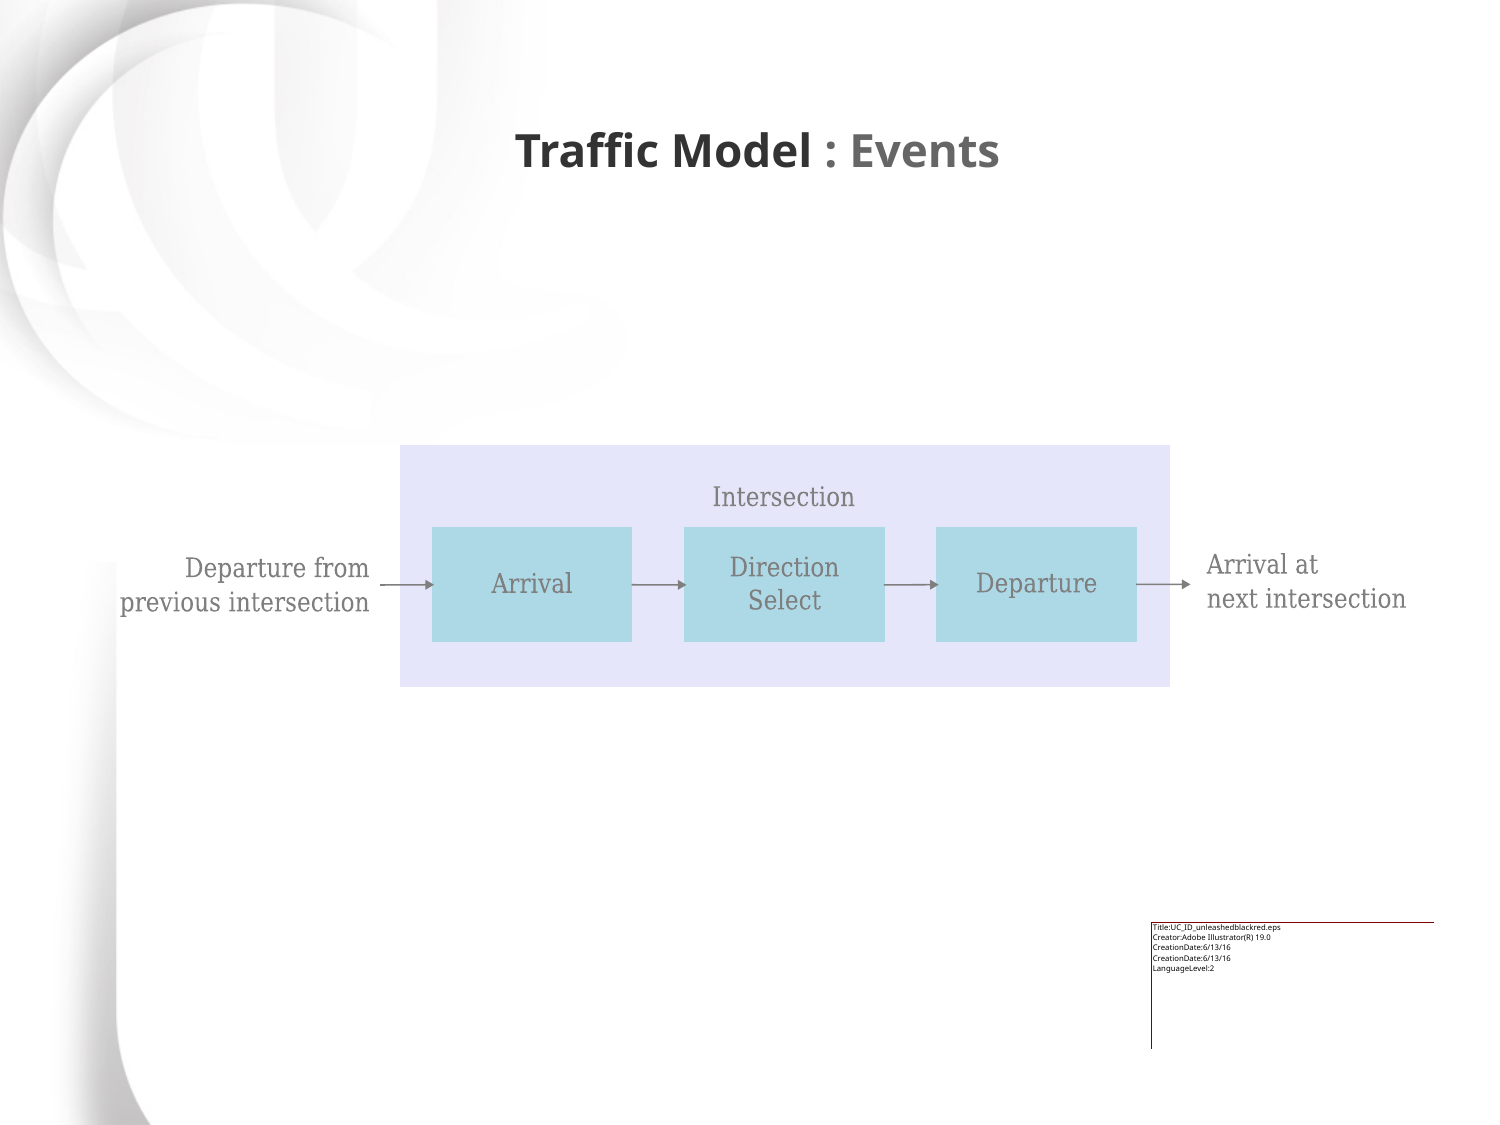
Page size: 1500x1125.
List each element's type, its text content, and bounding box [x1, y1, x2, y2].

picture [0, 0, 1500, 1125]
title Traffic Model : Events [120, 58, 1395, 240]
